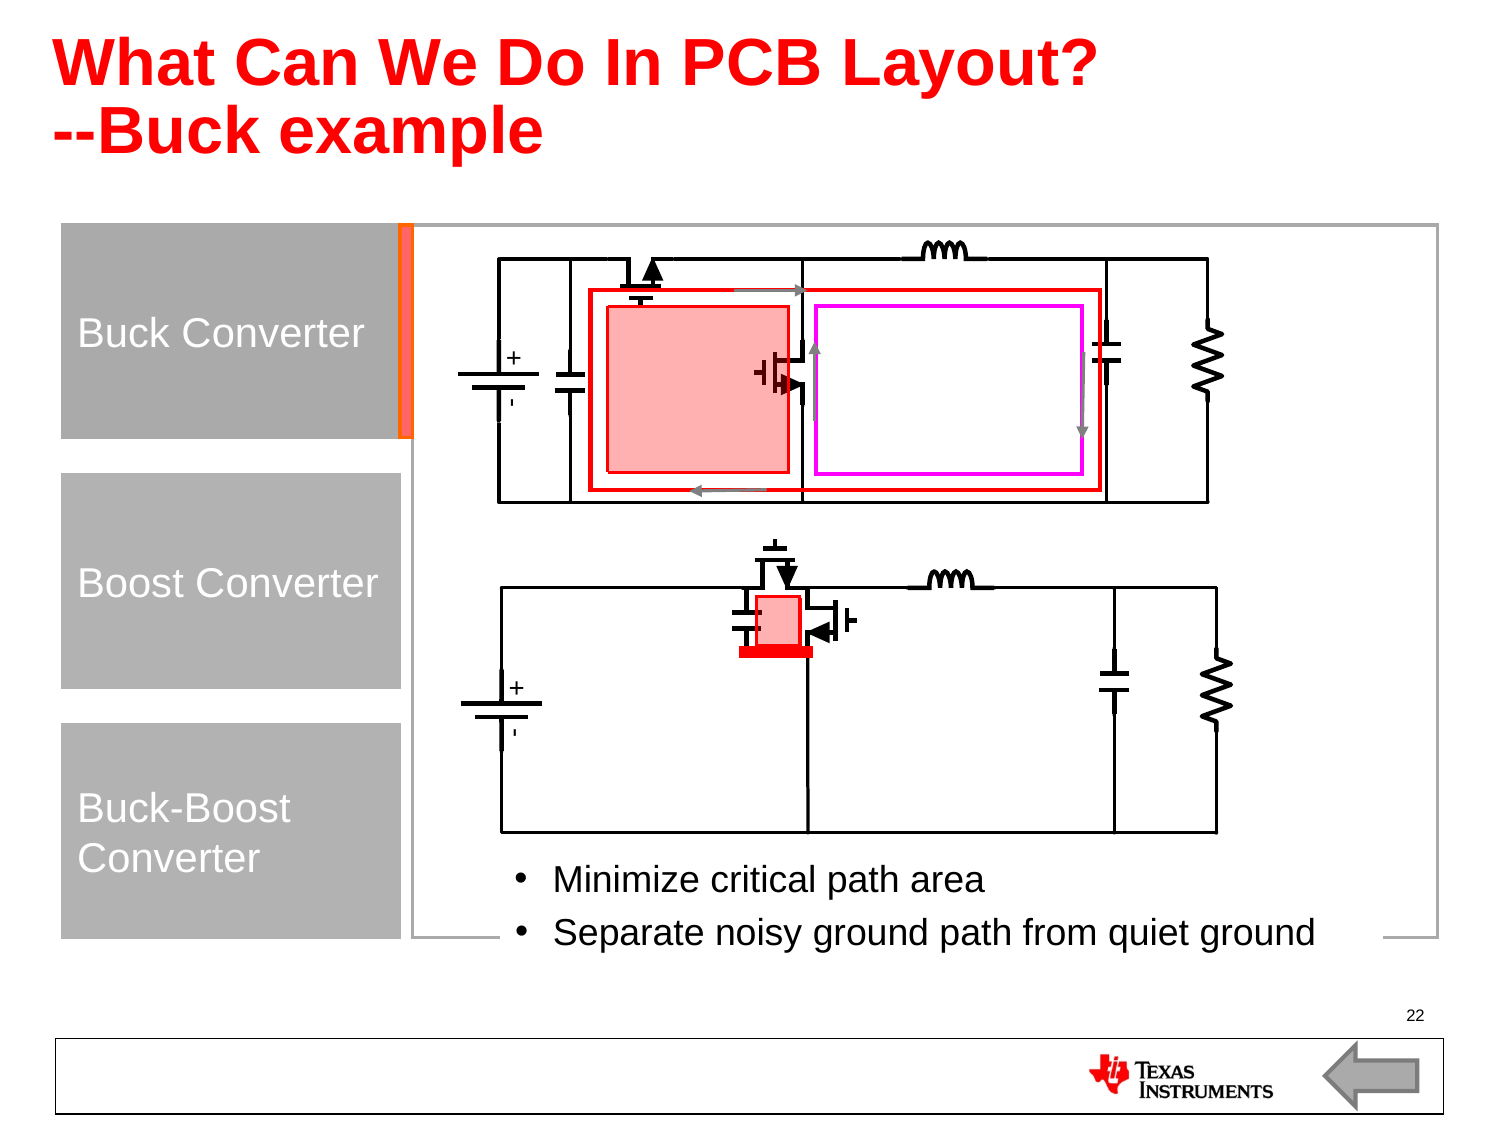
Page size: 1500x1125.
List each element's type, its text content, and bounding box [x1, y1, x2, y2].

chart [451, 235, 1230, 509]
text_box [1324, 1045, 1418, 1107]
title What Can We Do In PCB Layout? --Buck example [37, 23, 1426, 158]
picture [453, 531, 1239, 840]
text_box Buck-Boost Converter [62, 725, 400, 938]
picture [1087, 1052, 1274, 1099]
text_box Boost Converter [62, 474, 400, 688]
text_box [756, 596, 800, 646]
text_box Buck Converter [62, 224, 399, 438]
text_box <numero> [1089, 997, 1440, 1031]
text_box [607, 306, 789, 473]
text_box Minimize critical path area [499, 846, 1000, 908]
text_box [399, 224, 413, 438]
text_box Separate noisy ground path from quiet ground [500, 900, 1383, 961]
